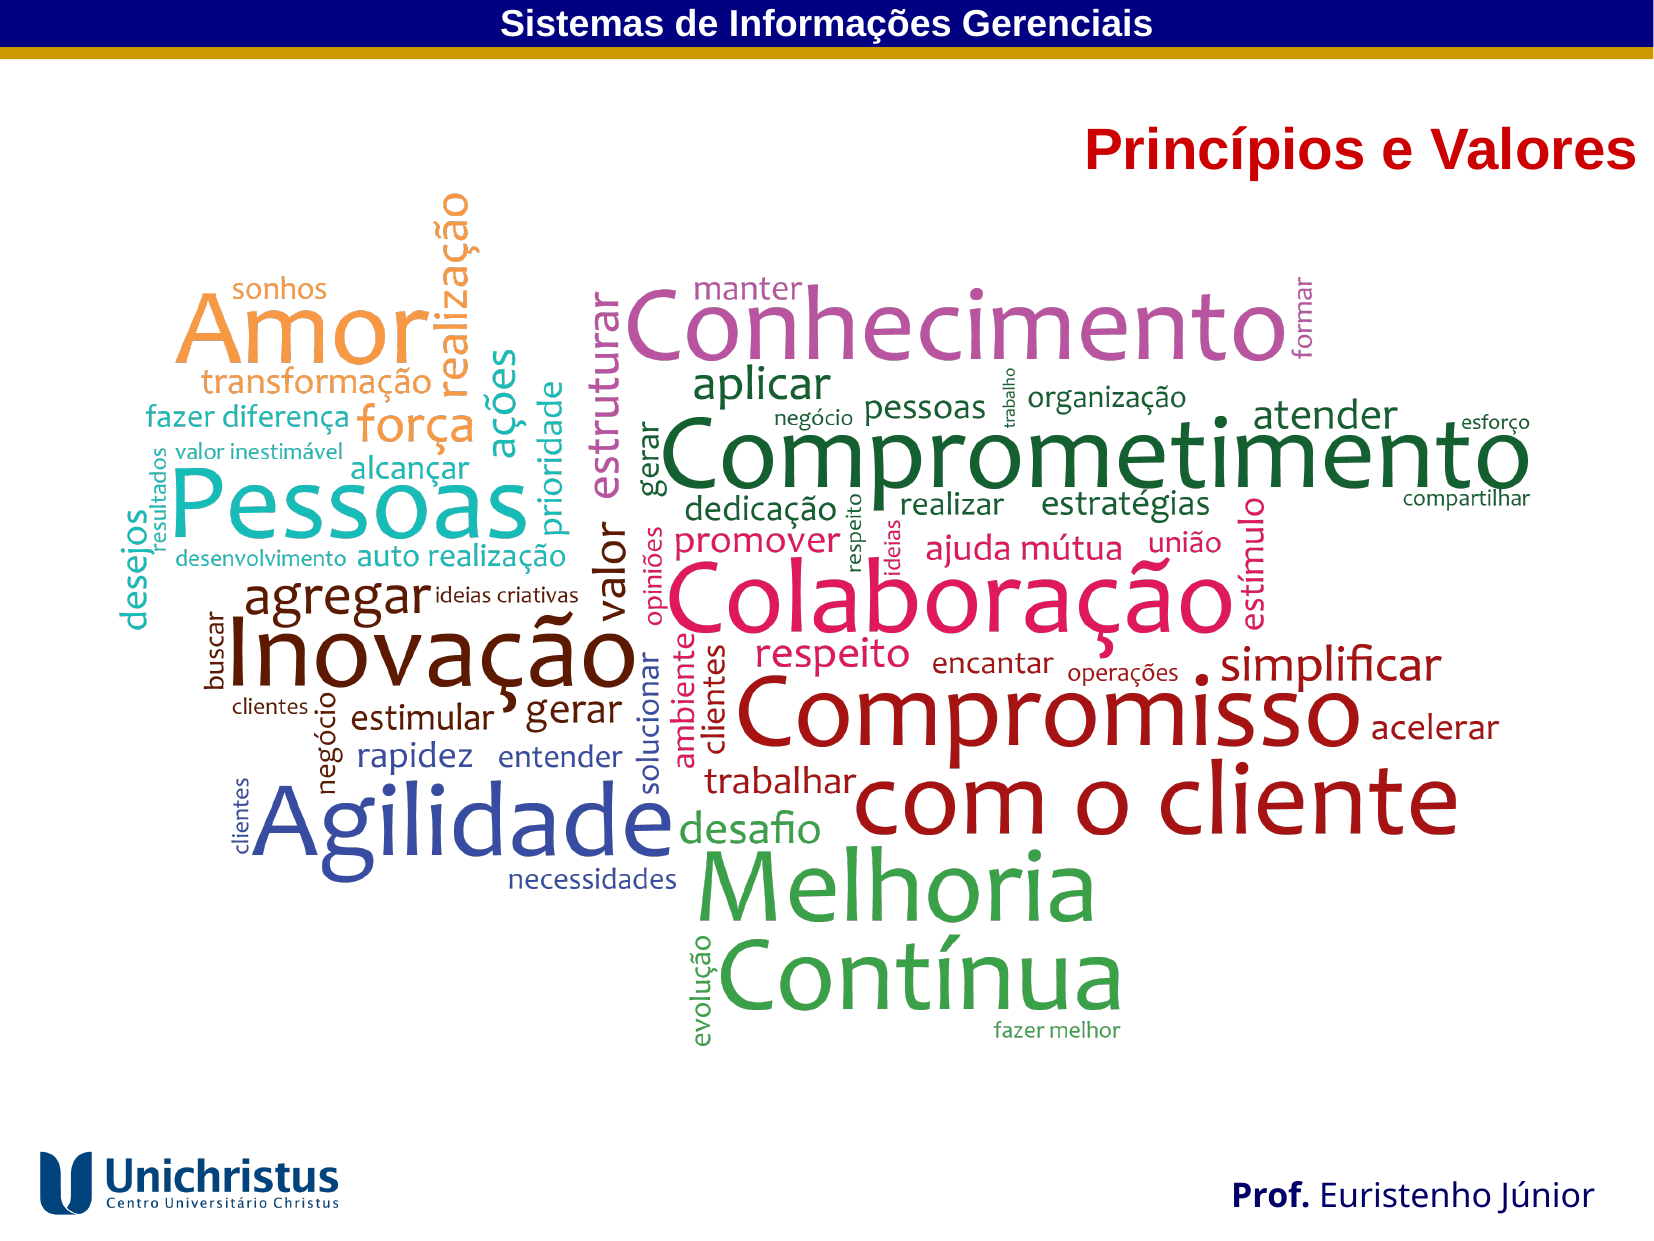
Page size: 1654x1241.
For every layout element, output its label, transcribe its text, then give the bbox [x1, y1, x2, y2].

picture [0, 82, 1654, 1241]
text_box Sistemas de Informações Gerenciais [0, 0, 1654, 47]
text_box [0, 47, 1654, 60]
text_box Princípios e Valores [1069, 109, 1654, 190]
